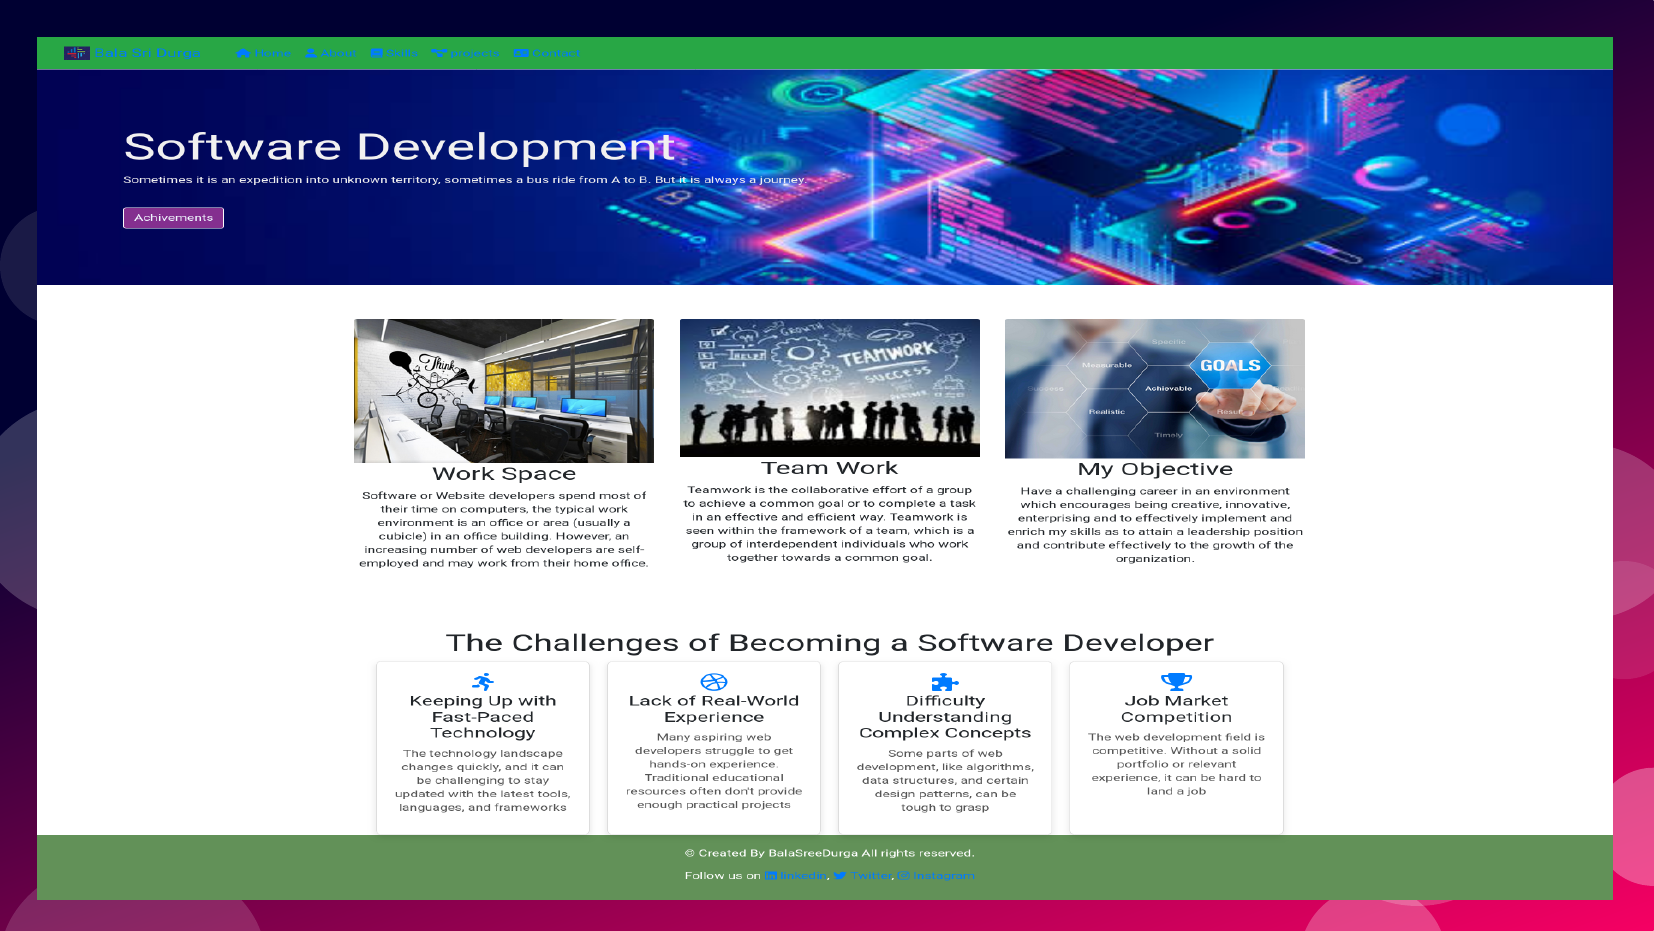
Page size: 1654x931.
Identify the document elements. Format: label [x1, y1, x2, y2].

picture [37, 37, 1613, 901]
